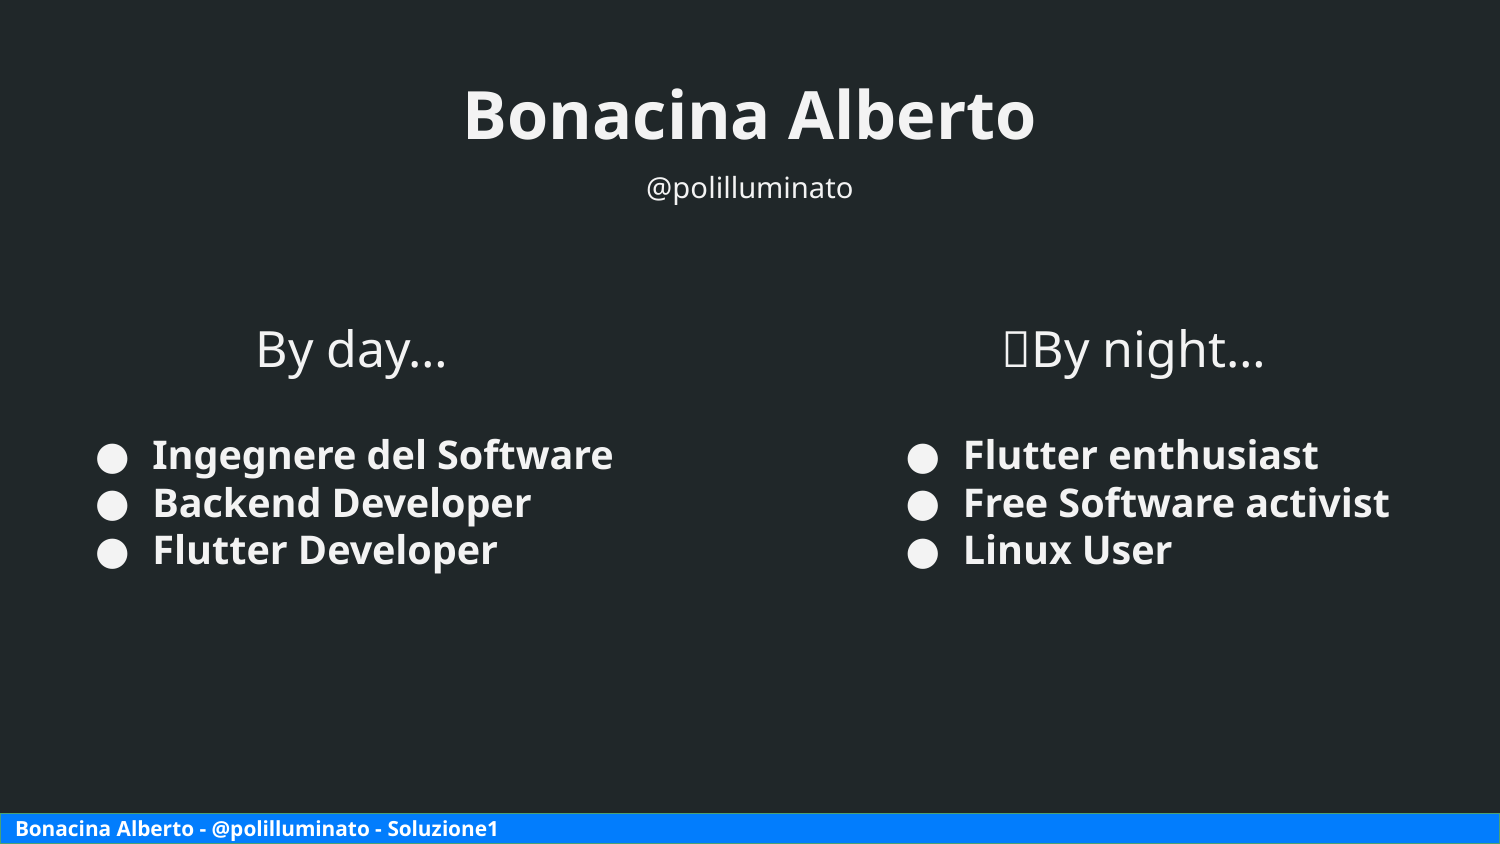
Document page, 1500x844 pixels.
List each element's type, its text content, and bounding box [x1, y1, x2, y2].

text_box Flutter enthusiast Free Software activist Linux User [872, 415, 1406, 588]
text_box Bonacina Alberto - @polilluminato - Soluzione1 [0, 800, 1500, 844]
text_box 🧑‍💻 By day… [227, 302, 598, 393]
text_box @polilluminato [573, 154, 927, 220]
text_box Ingegnere del Software Backend Developer Flutter Developer [62, 415, 699, 588]
text_box 🐧By night… [986, 302, 1376, 393]
text_box Bonacina Alberto [400, 57, 1100, 168]
